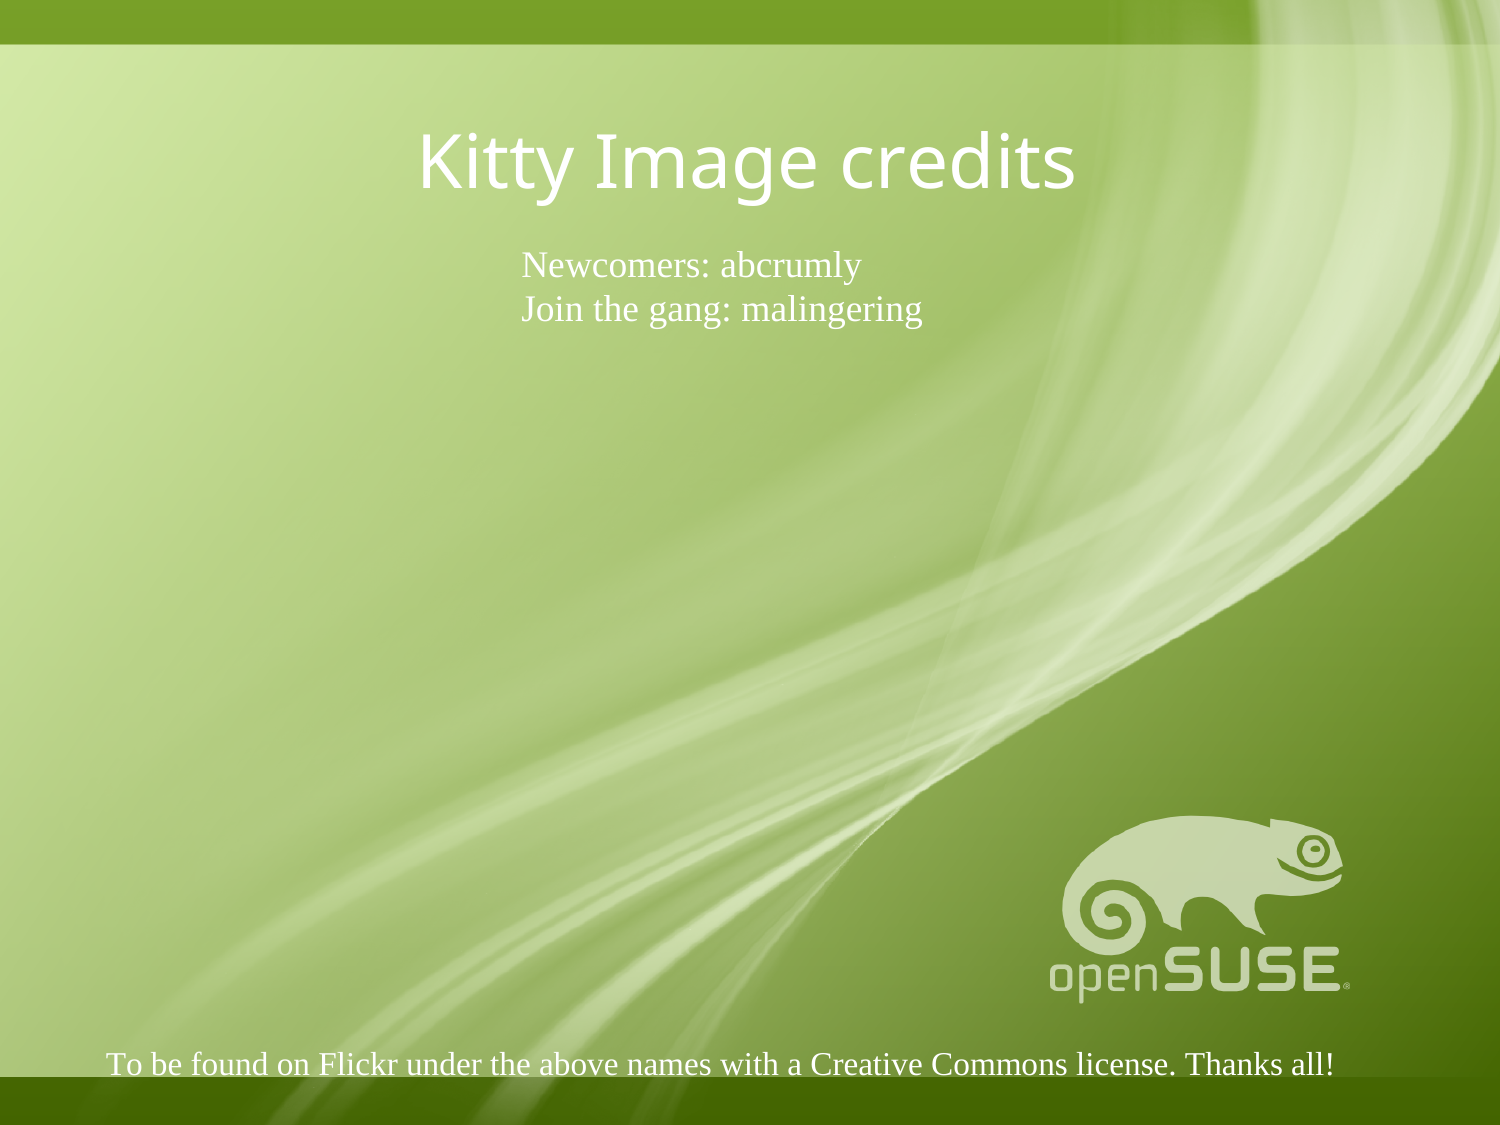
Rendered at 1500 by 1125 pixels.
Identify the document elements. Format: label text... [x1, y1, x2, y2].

text_box To be found on Flickr under the above names with a Creative Commons license. Thanks all! [56, 1044, 1388, 1099]
picture [0, 0, 1500, 1125]
text_box Kitty Image credits [72, 103, 1423, 231]
text_box Newcomers: abcrumly Join the gang: malingering [521, 242, 1182, 881]
